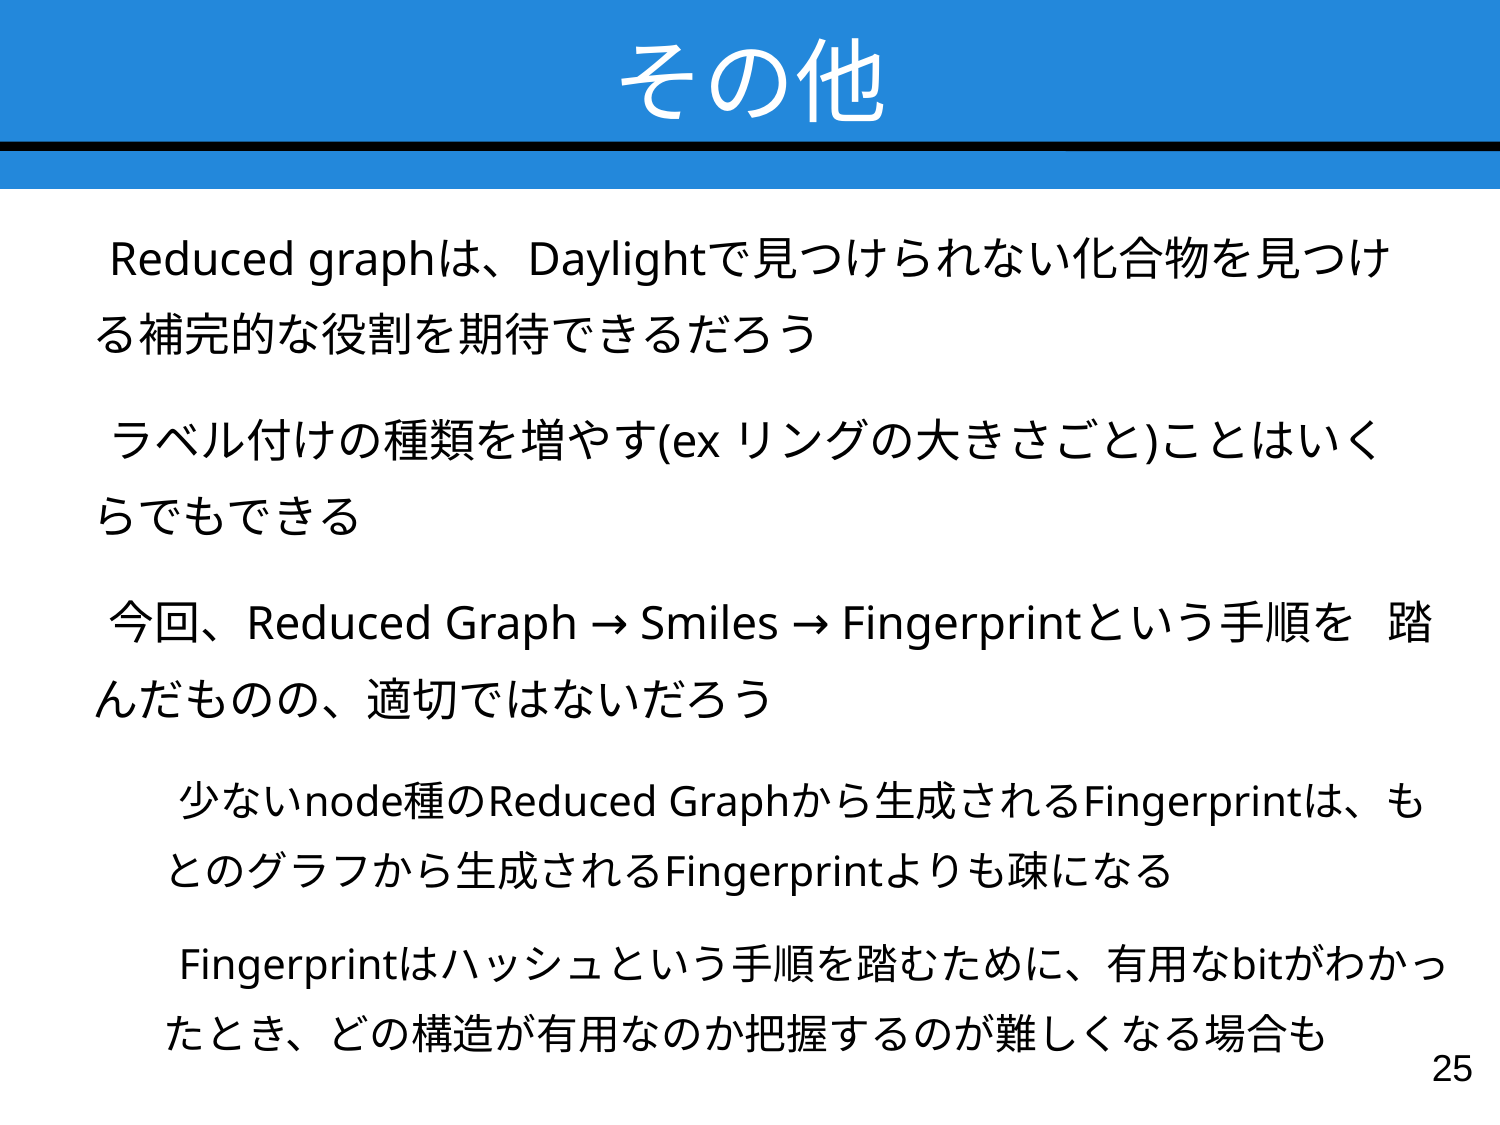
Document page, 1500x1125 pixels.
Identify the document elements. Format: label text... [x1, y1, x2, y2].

list Reduced graphは、Daylightで見つけられない化合物を見つけ る補完的な役割を期待できるだろう ラベル付けの種類を増やす(ex リングの大きさごと)ことはいく らでもできる 今回、Reduced Graph → Smiles → Fingerprintという手順を 踏んだものの、適切ではないだろう 少ないnode種のReduced Graphから生成されるFingerprintは、もとのグラフから生成されるFingerprintよりも疎になる Fingerprintはハッシュという手順を踏むために、有用なbitがわかったとき、どの構造が有用なのか把握するのが難しくなる場合も [75, 212, 1453, 1075]
title その他 [75, 29, 1425, 122]
